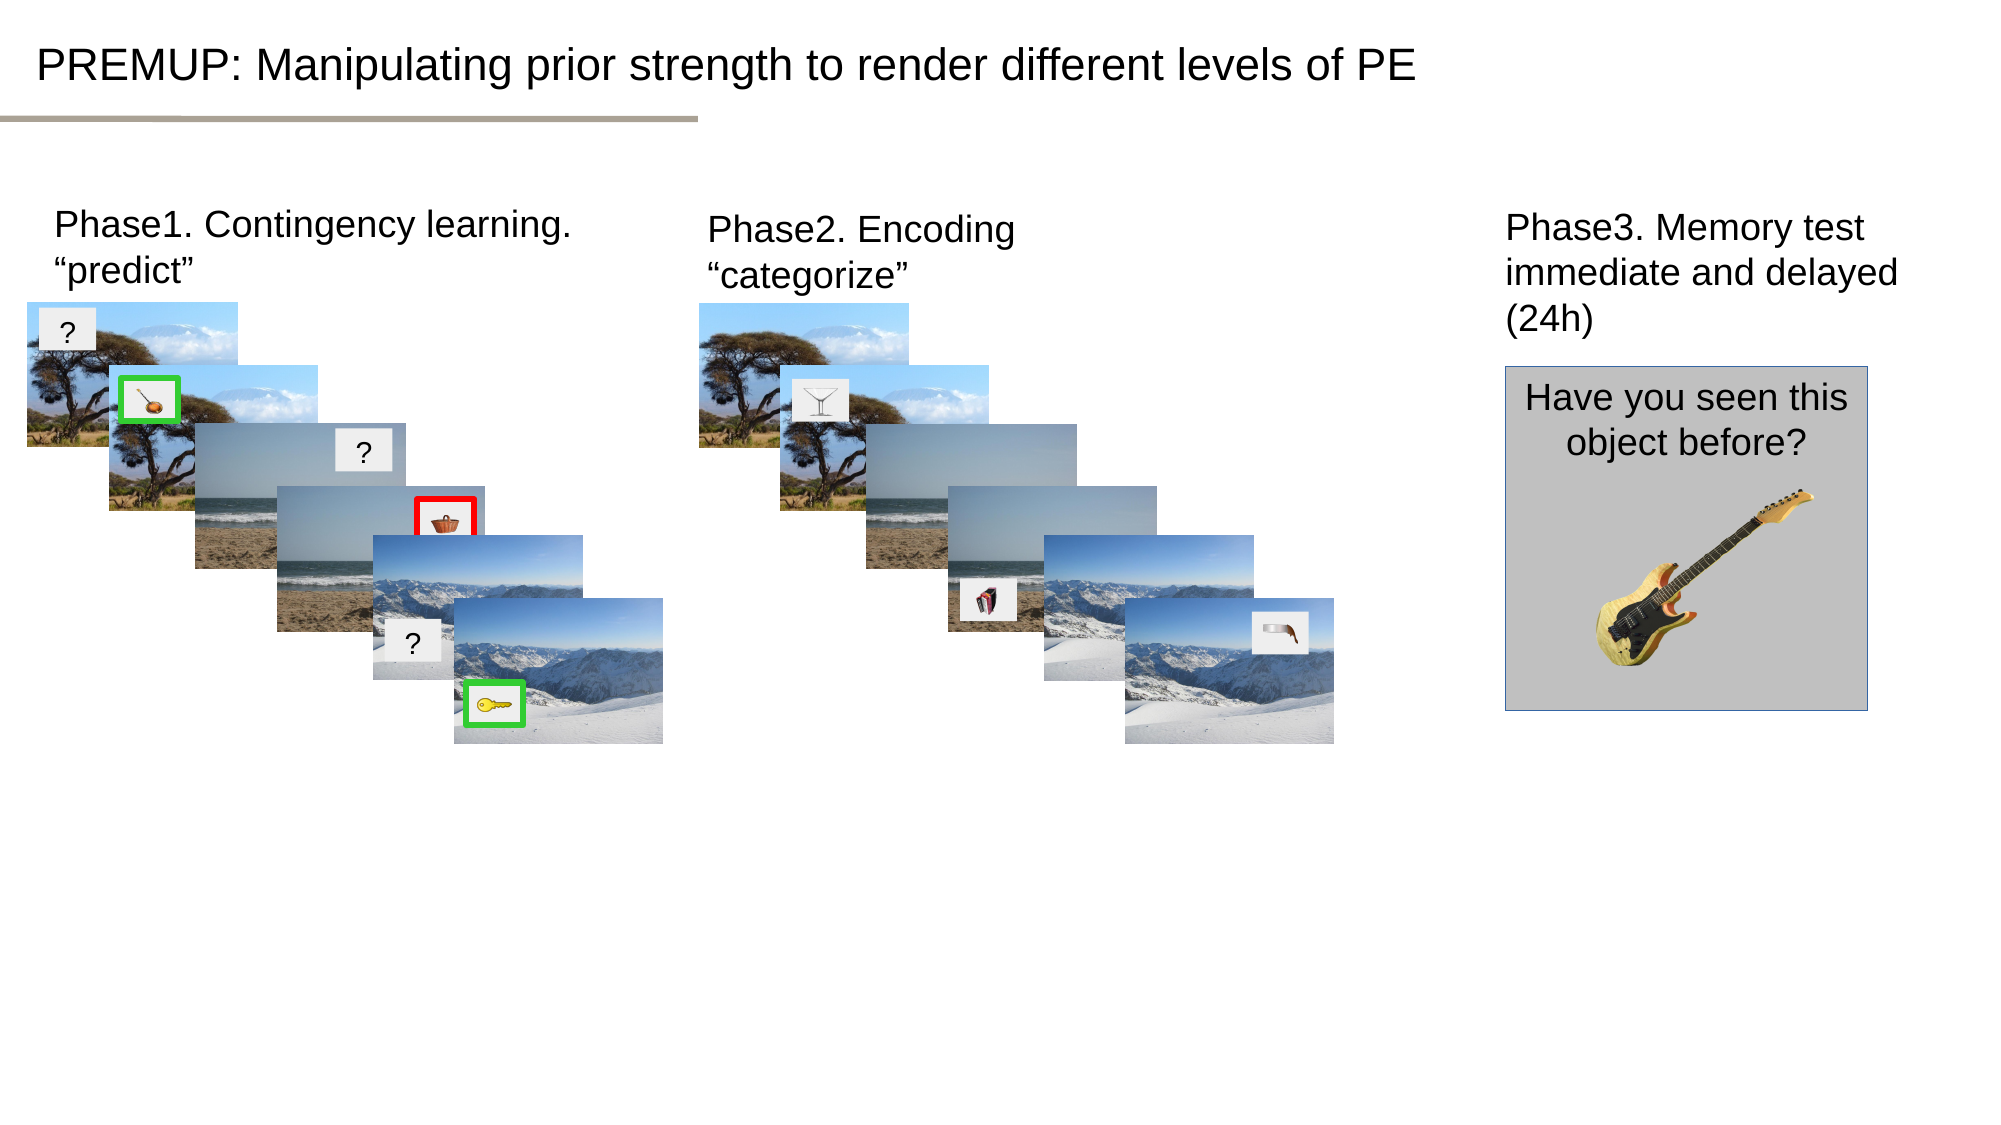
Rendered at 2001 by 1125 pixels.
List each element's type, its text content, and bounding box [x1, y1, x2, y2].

text_box ? [384, 618, 442, 662]
text_box [792, 378, 850, 422]
picture [1596, 489, 1814, 666]
text_box PREMUP: Manipulating prior strength to render different levels of PE [18, 0, 1924, 125]
text_box ? [335, 428, 393, 472]
text_box Have you seen this object before? [1505, 361, 1869, 454]
text_box [466, 682, 524, 726]
text_box [417, 499, 475, 535]
text_box [1505, 454, 1868, 711]
text_box [960, 578, 1017, 622]
text_box [1251, 611, 1309, 655]
text_box [120, 378, 178, 422]
picture [27, 302, 663, 744]
text_box Phase1. Contingency learning. “predict” [36, 188, 617, 243]
text_box ? [39, 307, 97, 351]
text_box Phase3. Memory test immediate and delayed (24h) [1487, 191, 1941, 246]
text_box Phase2. Encoding “categorize” [689, 193, 1251, 248]
picture [699, 303, 1334, 744]
